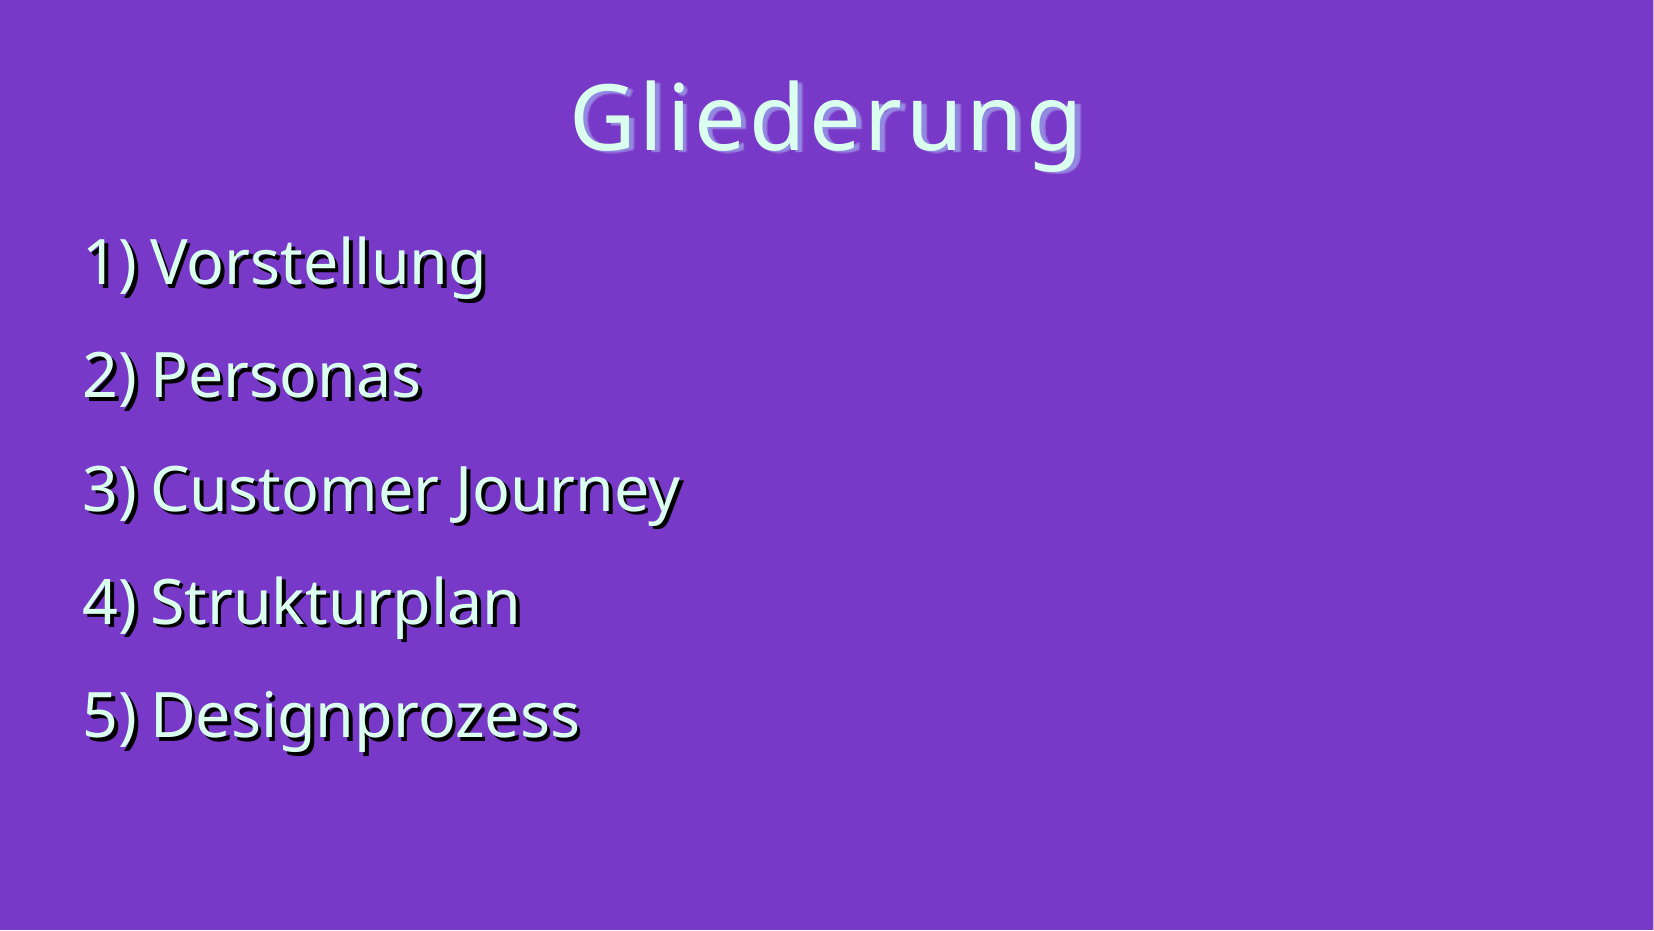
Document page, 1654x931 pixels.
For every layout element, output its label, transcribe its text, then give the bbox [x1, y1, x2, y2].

title Gliederung [82, 37, 1571, 193]
list Vorstellung Personas Customer Journey Strukturplan Designprozess [82, 217, 1571, 758]
